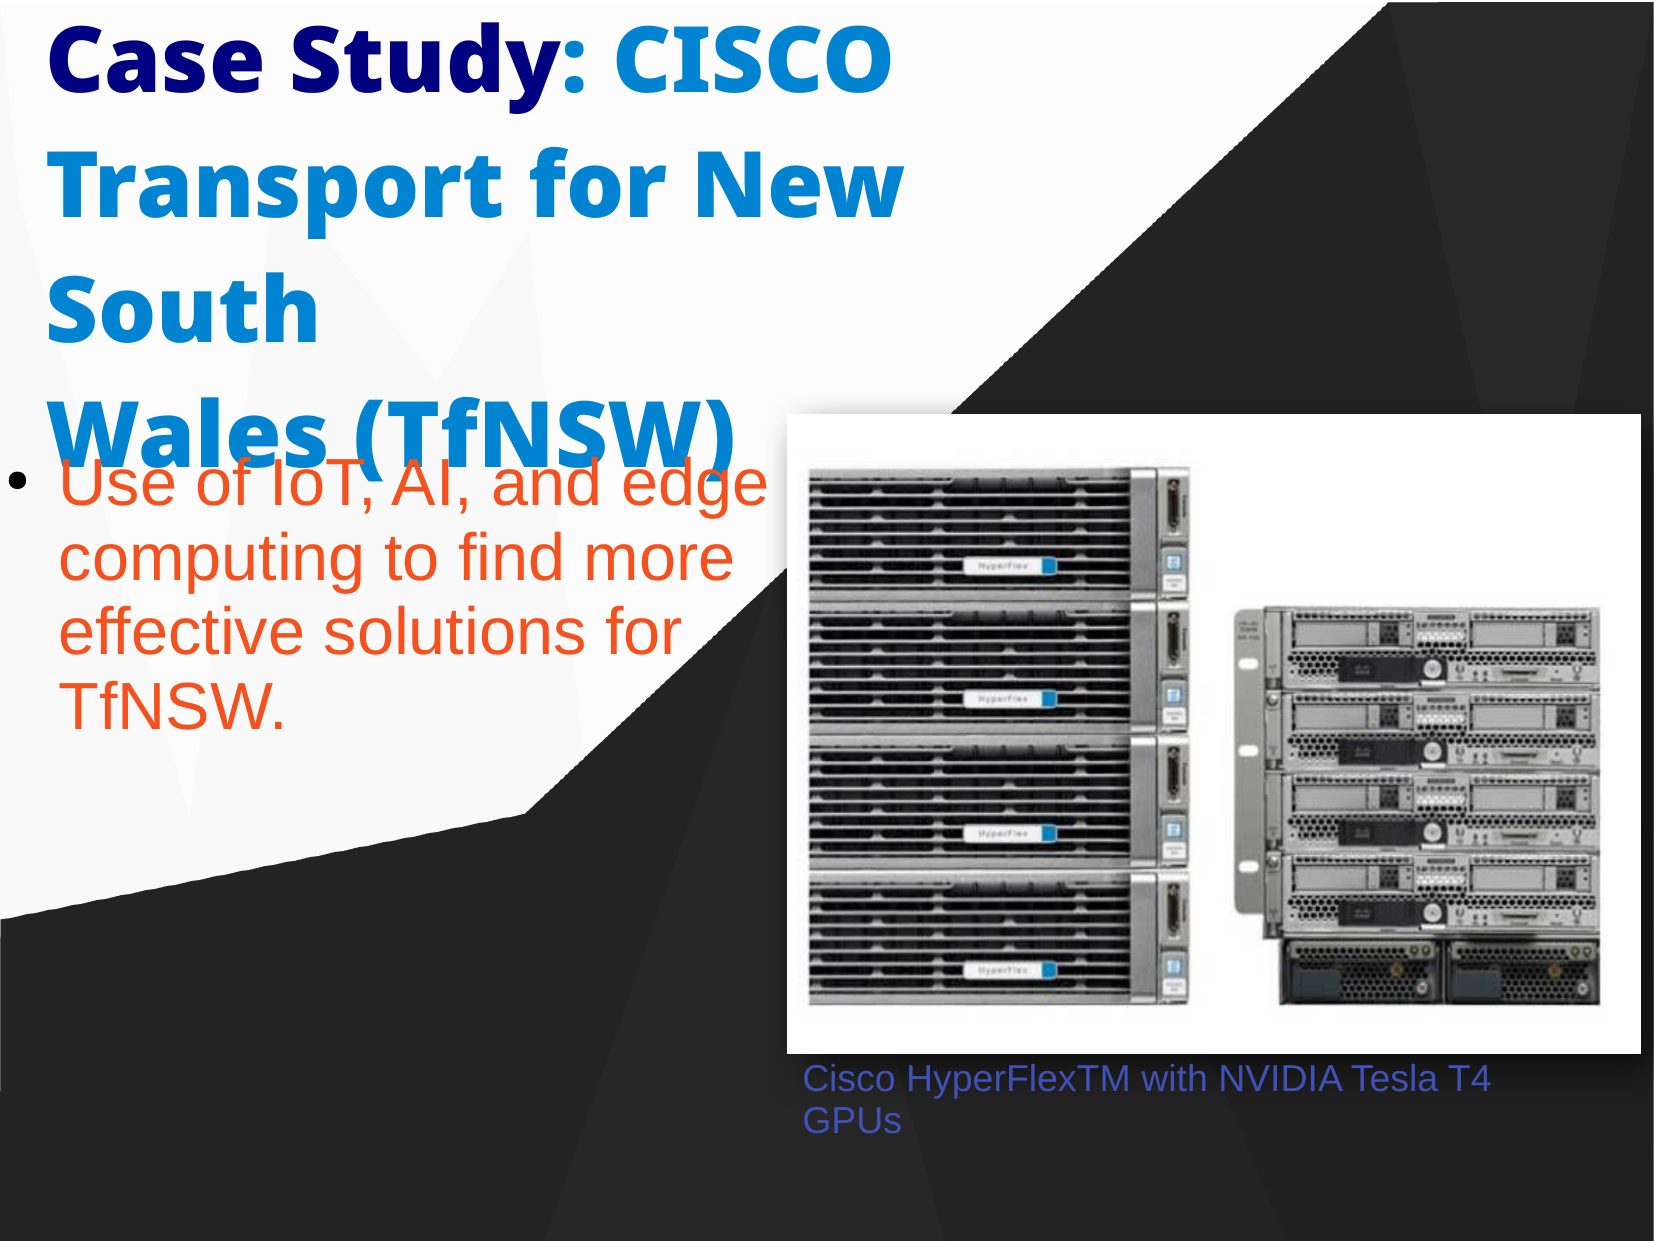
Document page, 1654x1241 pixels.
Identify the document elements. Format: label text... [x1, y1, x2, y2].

text_box Cisco HyperFlexTM with NVIDIA Tesla T4 GPUs [787, 1050, 1613, 1149]
picture [0, 2, 1654, 1241]
list Use of IoT, AI, and edge computing to find more effective solutions for TfNSW. [0, 445, 774, 819]
title Case Study: CISCO Transport for New South Wales (TfNSW) [45, 39, 1126, 445]
